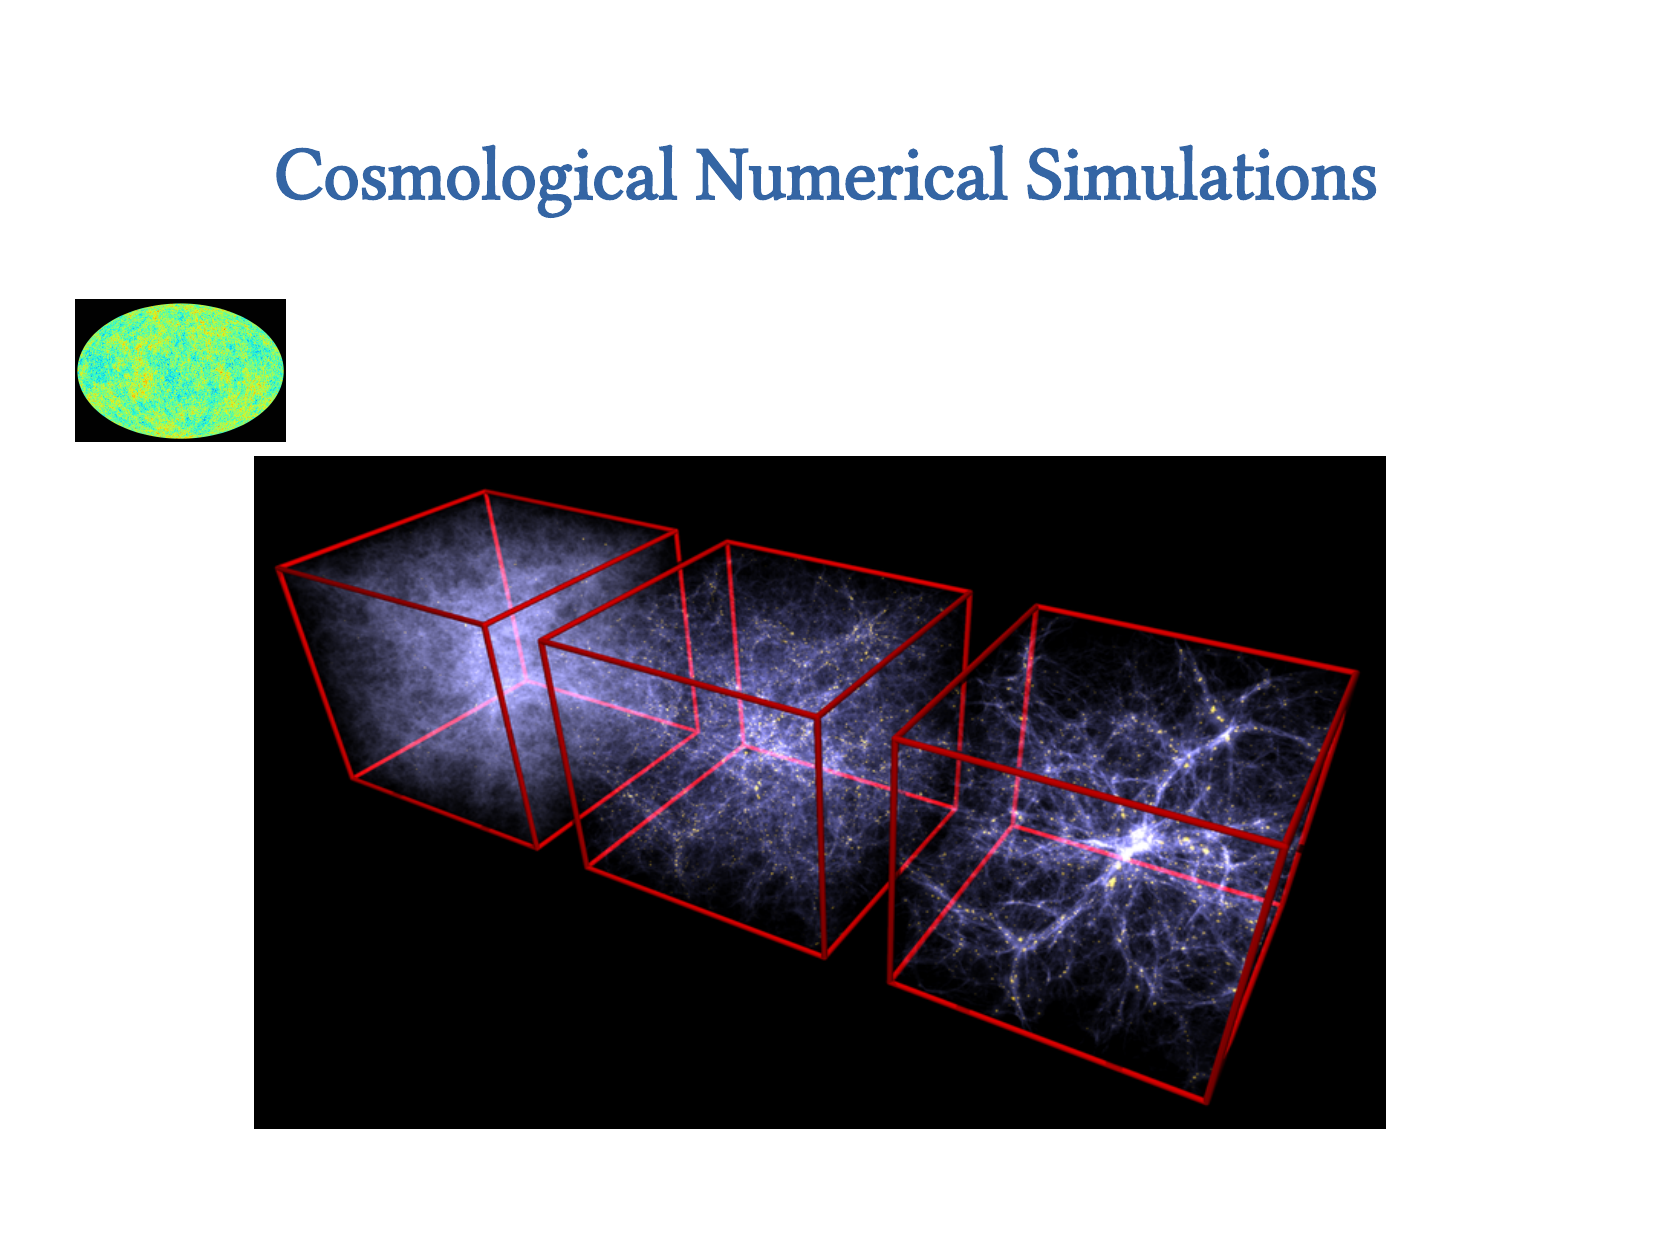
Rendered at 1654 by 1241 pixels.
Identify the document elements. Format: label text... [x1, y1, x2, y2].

picture [0, 0, 1654, 1241]
title Cosmological Numerical Simulations [212, 112, 1441, 236]
